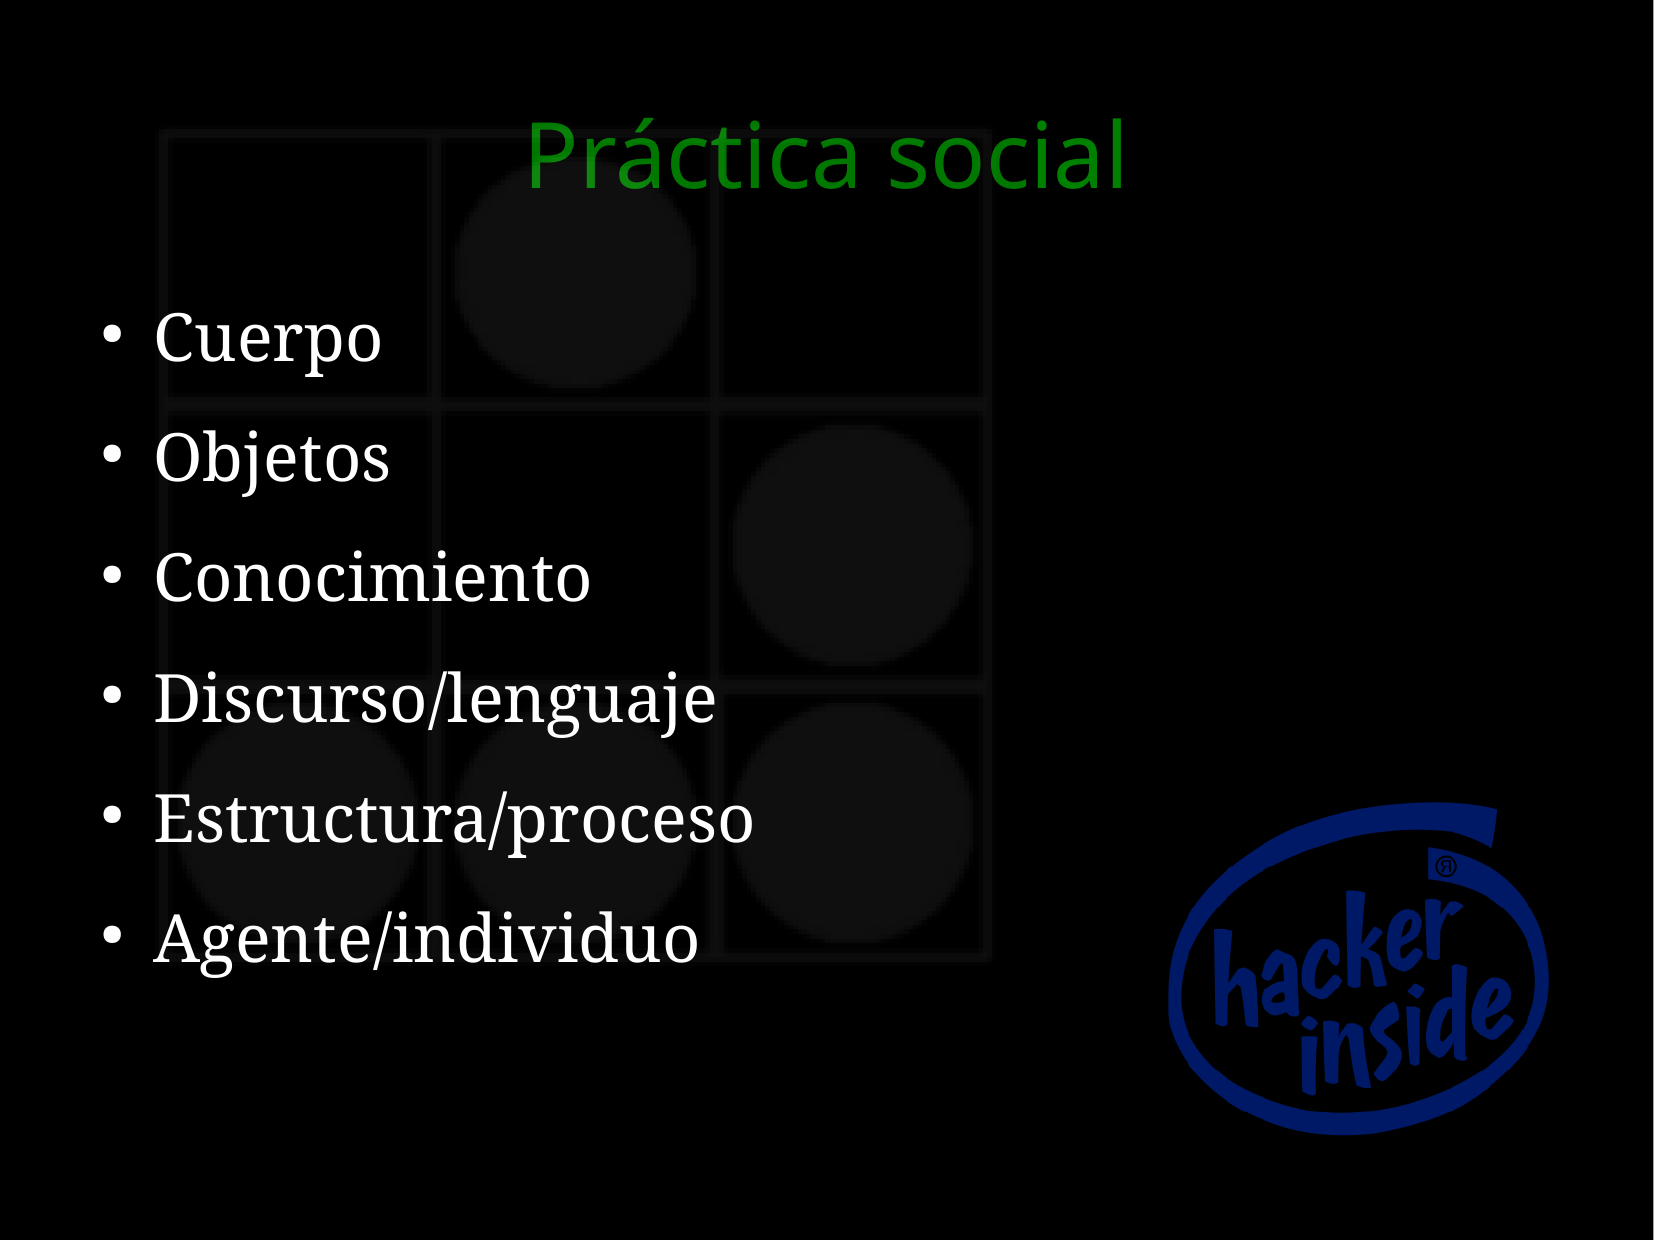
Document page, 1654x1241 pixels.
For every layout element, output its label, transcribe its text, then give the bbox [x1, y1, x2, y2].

picture [1151, 1109, 1565, 1152]
list Cuerpo Objetos Conocimiento Discurso/lenguaje Estructura/proceso Agente/individuo [82, 290, 1571, 1109]
picture [118, 88, 1034, 290]
title Práctica social [82, 49, 1571, 257]
